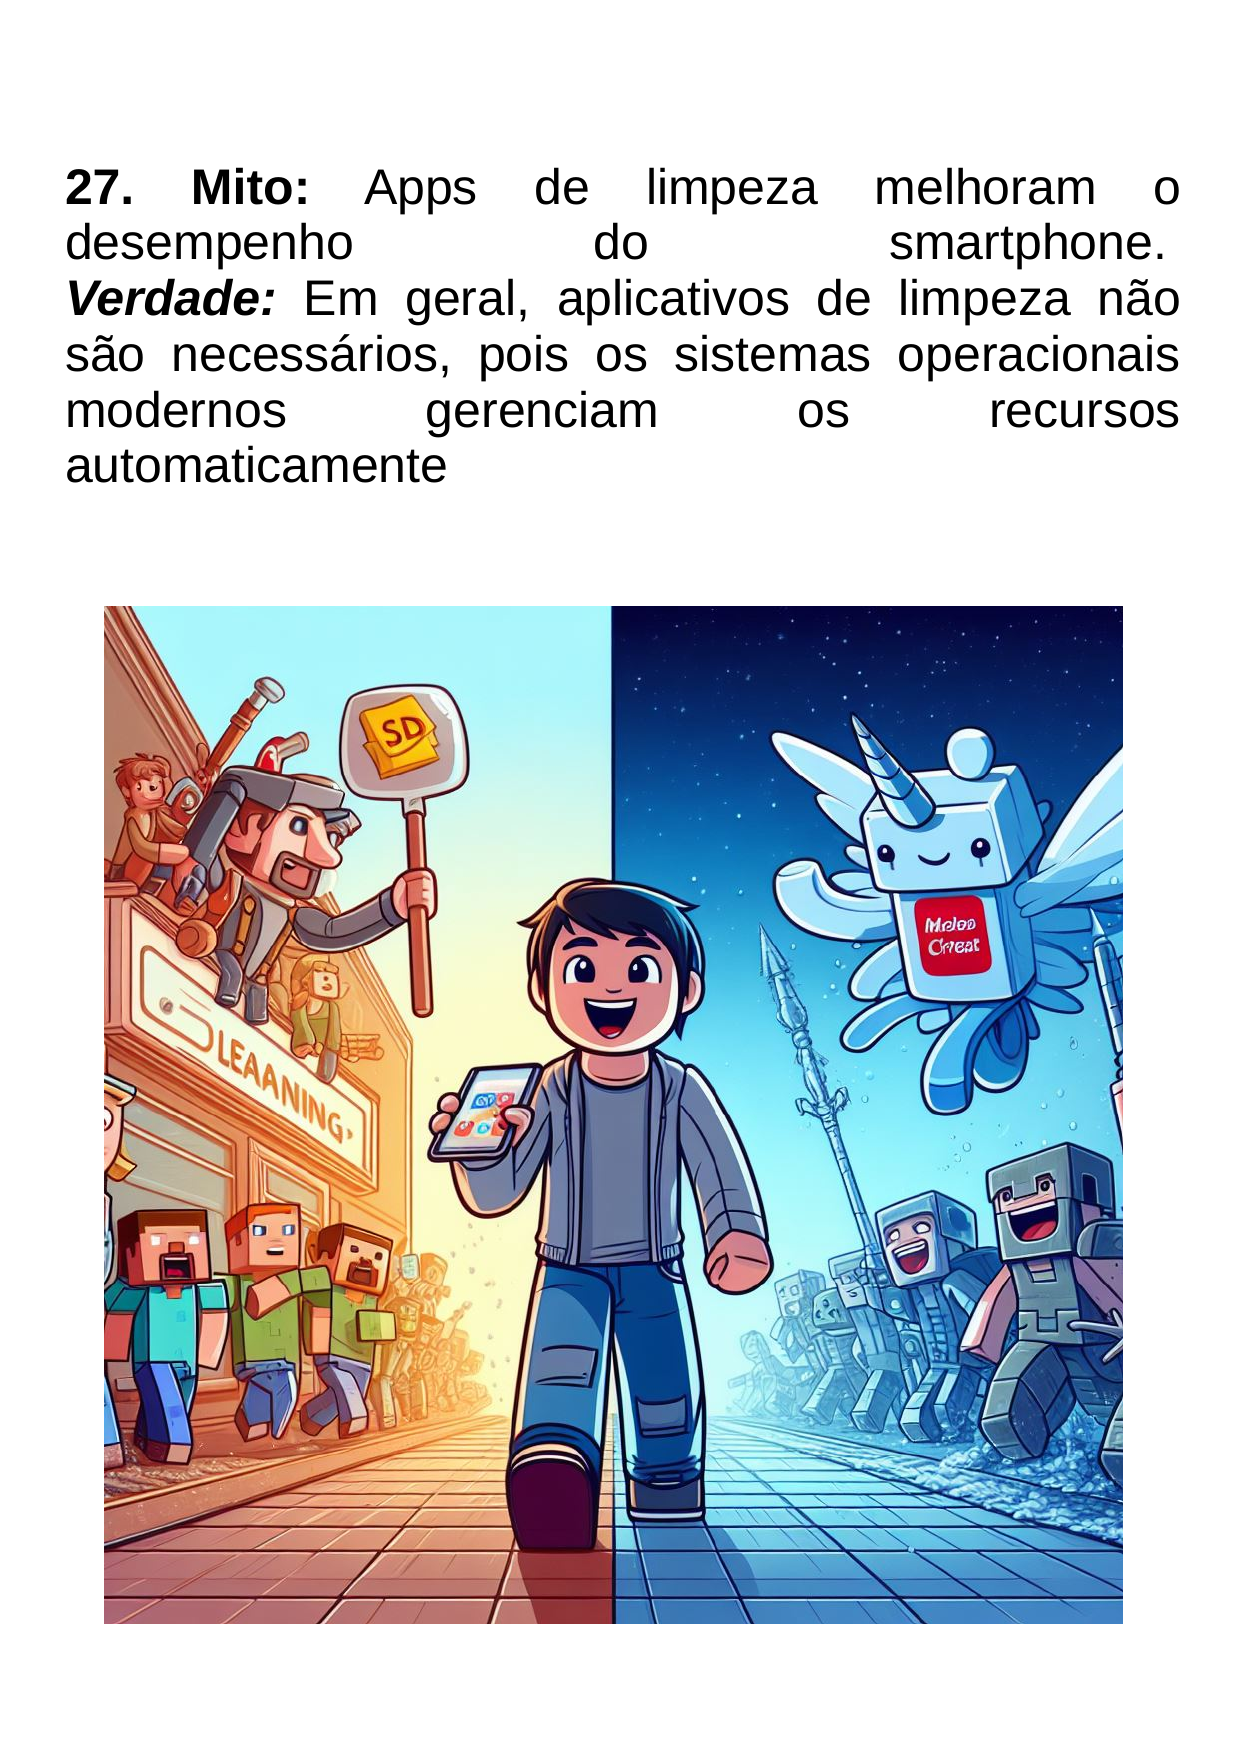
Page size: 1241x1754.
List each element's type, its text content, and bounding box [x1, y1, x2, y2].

picture [104, 606, 1123, 1625]
title 27. Mito: Apps de limpeza melhoram o desempenho do smartphone. Verdade: Em geral, aplicativos de limpeza não são necessários, pois os sistemas operacionais modernos gerenciam os recursos automaticamente [65, 158, 1182, 494]
